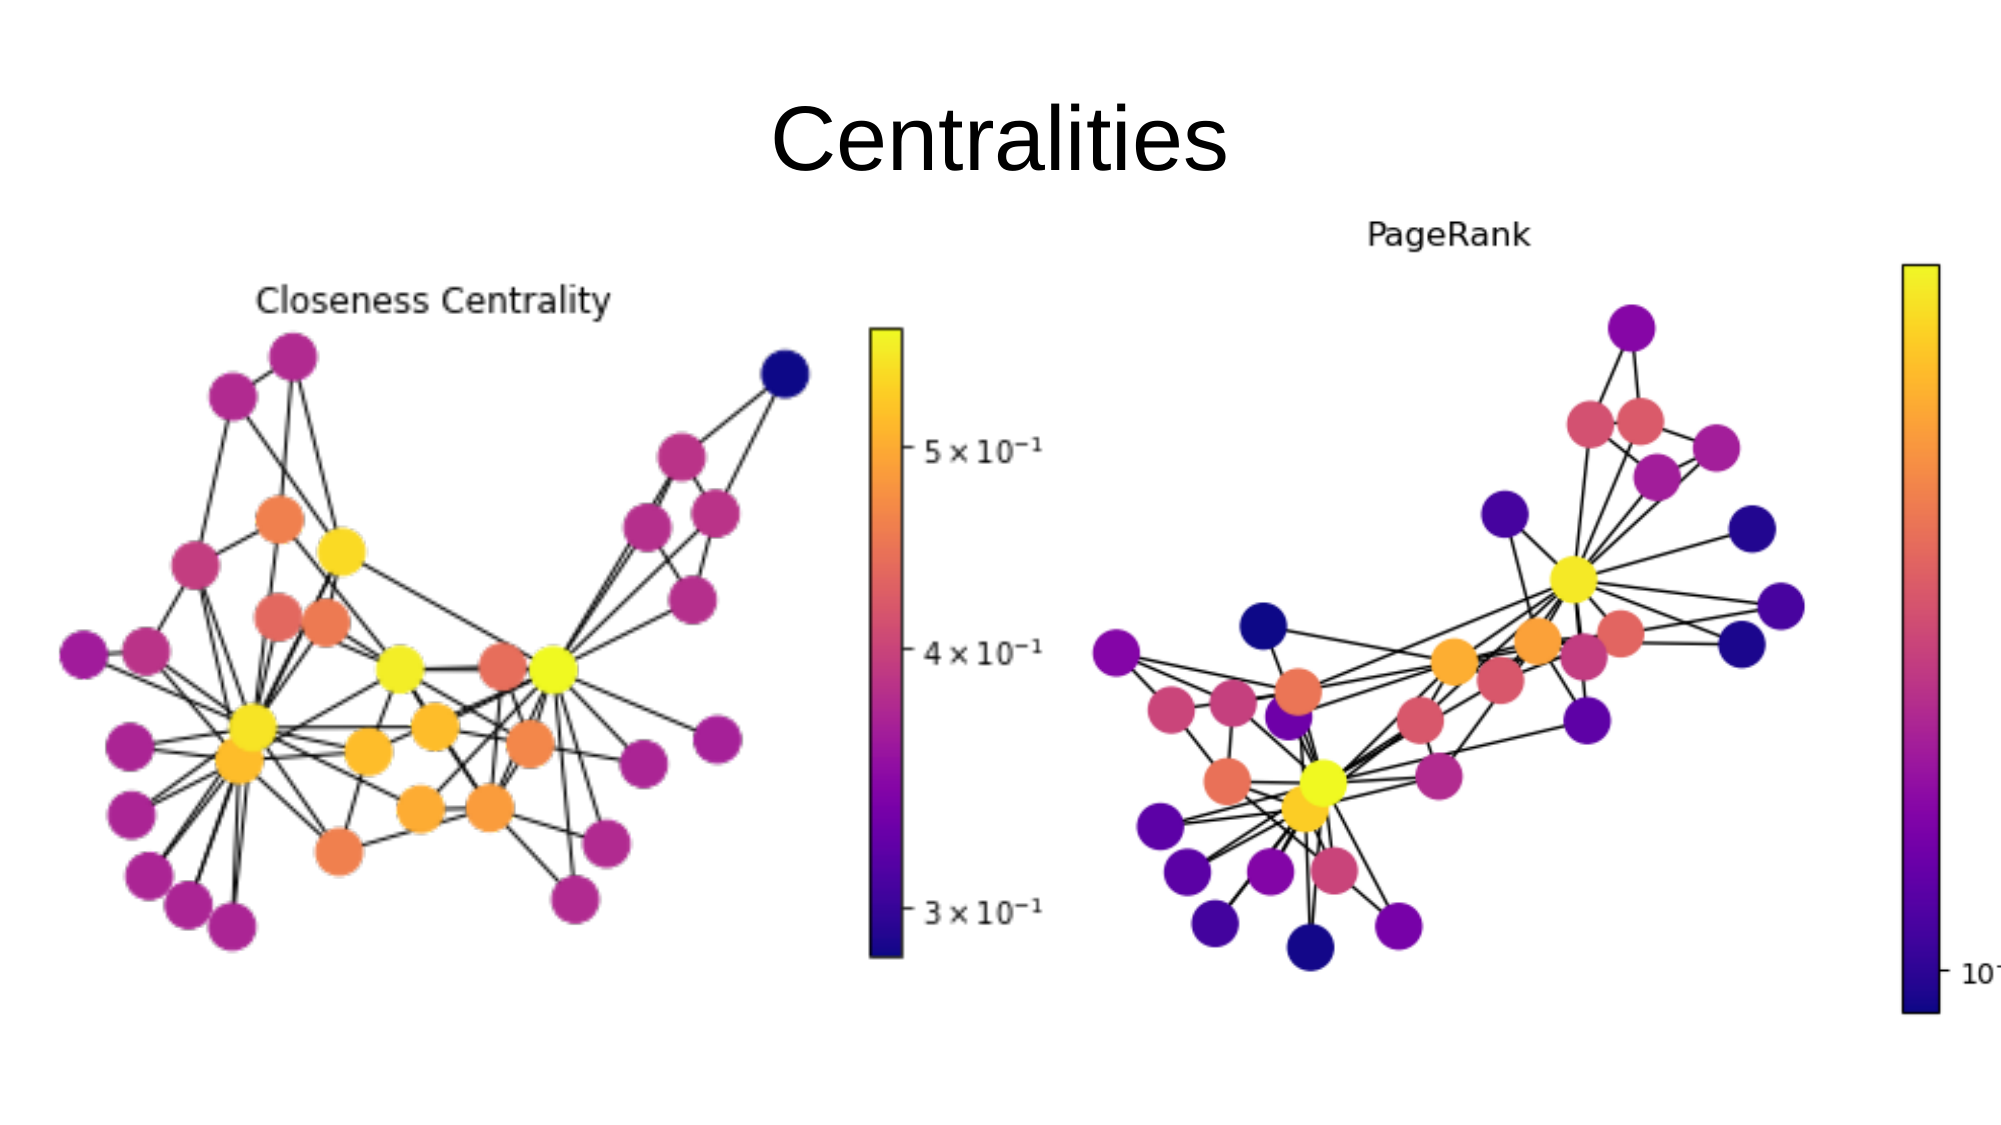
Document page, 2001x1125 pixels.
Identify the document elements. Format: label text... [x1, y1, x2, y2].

picture [29, 147, 2001, 1120]
title Centralities [99, 44, 1900, 233]
